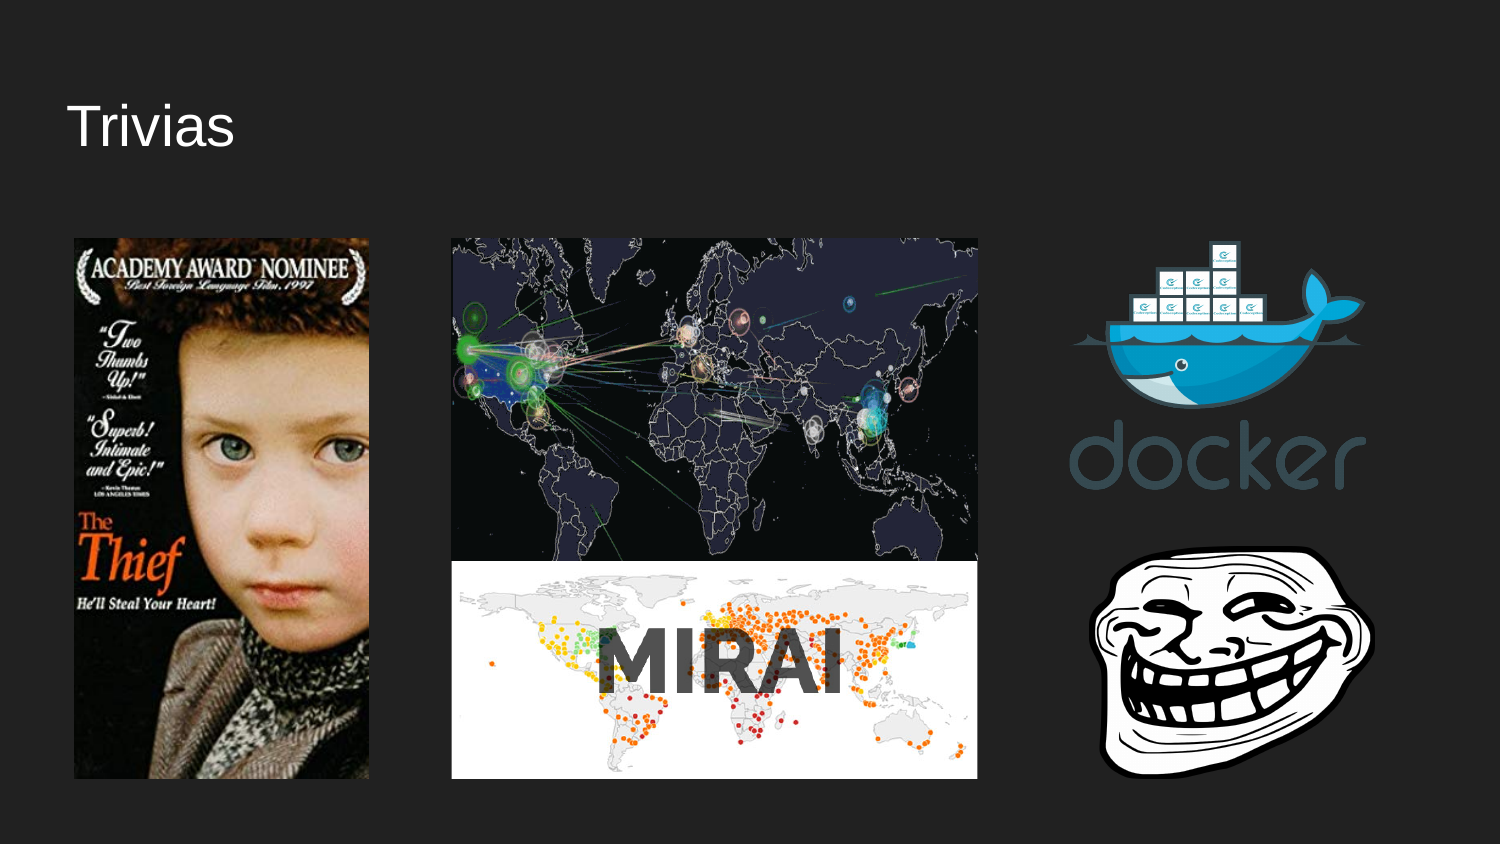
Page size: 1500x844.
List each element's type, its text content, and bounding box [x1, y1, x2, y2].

picture [451, 238, 978, 779]
title Trivias [51, 72, 1449, 167]
picture [1014, 186, 1419, 779]
picture [74, 238, 369, 779]
